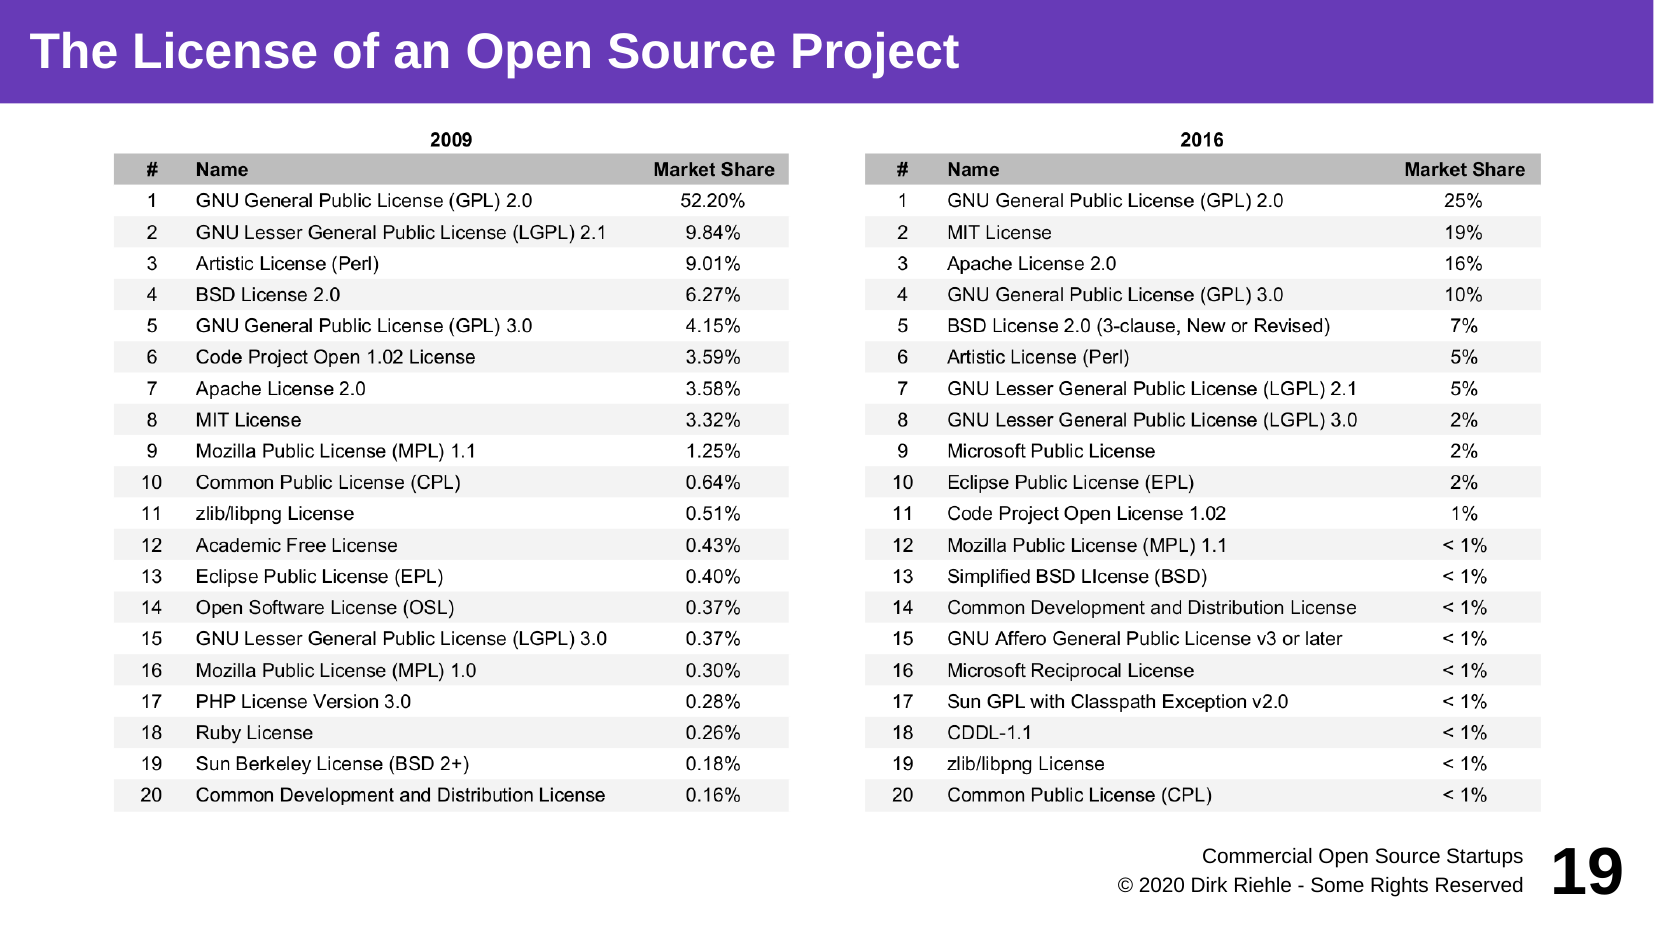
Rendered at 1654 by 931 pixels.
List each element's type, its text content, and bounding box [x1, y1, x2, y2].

picture [113, 132, 1541, 813]
title The License of an Open Source Project [0, 0, 1654, 104]
